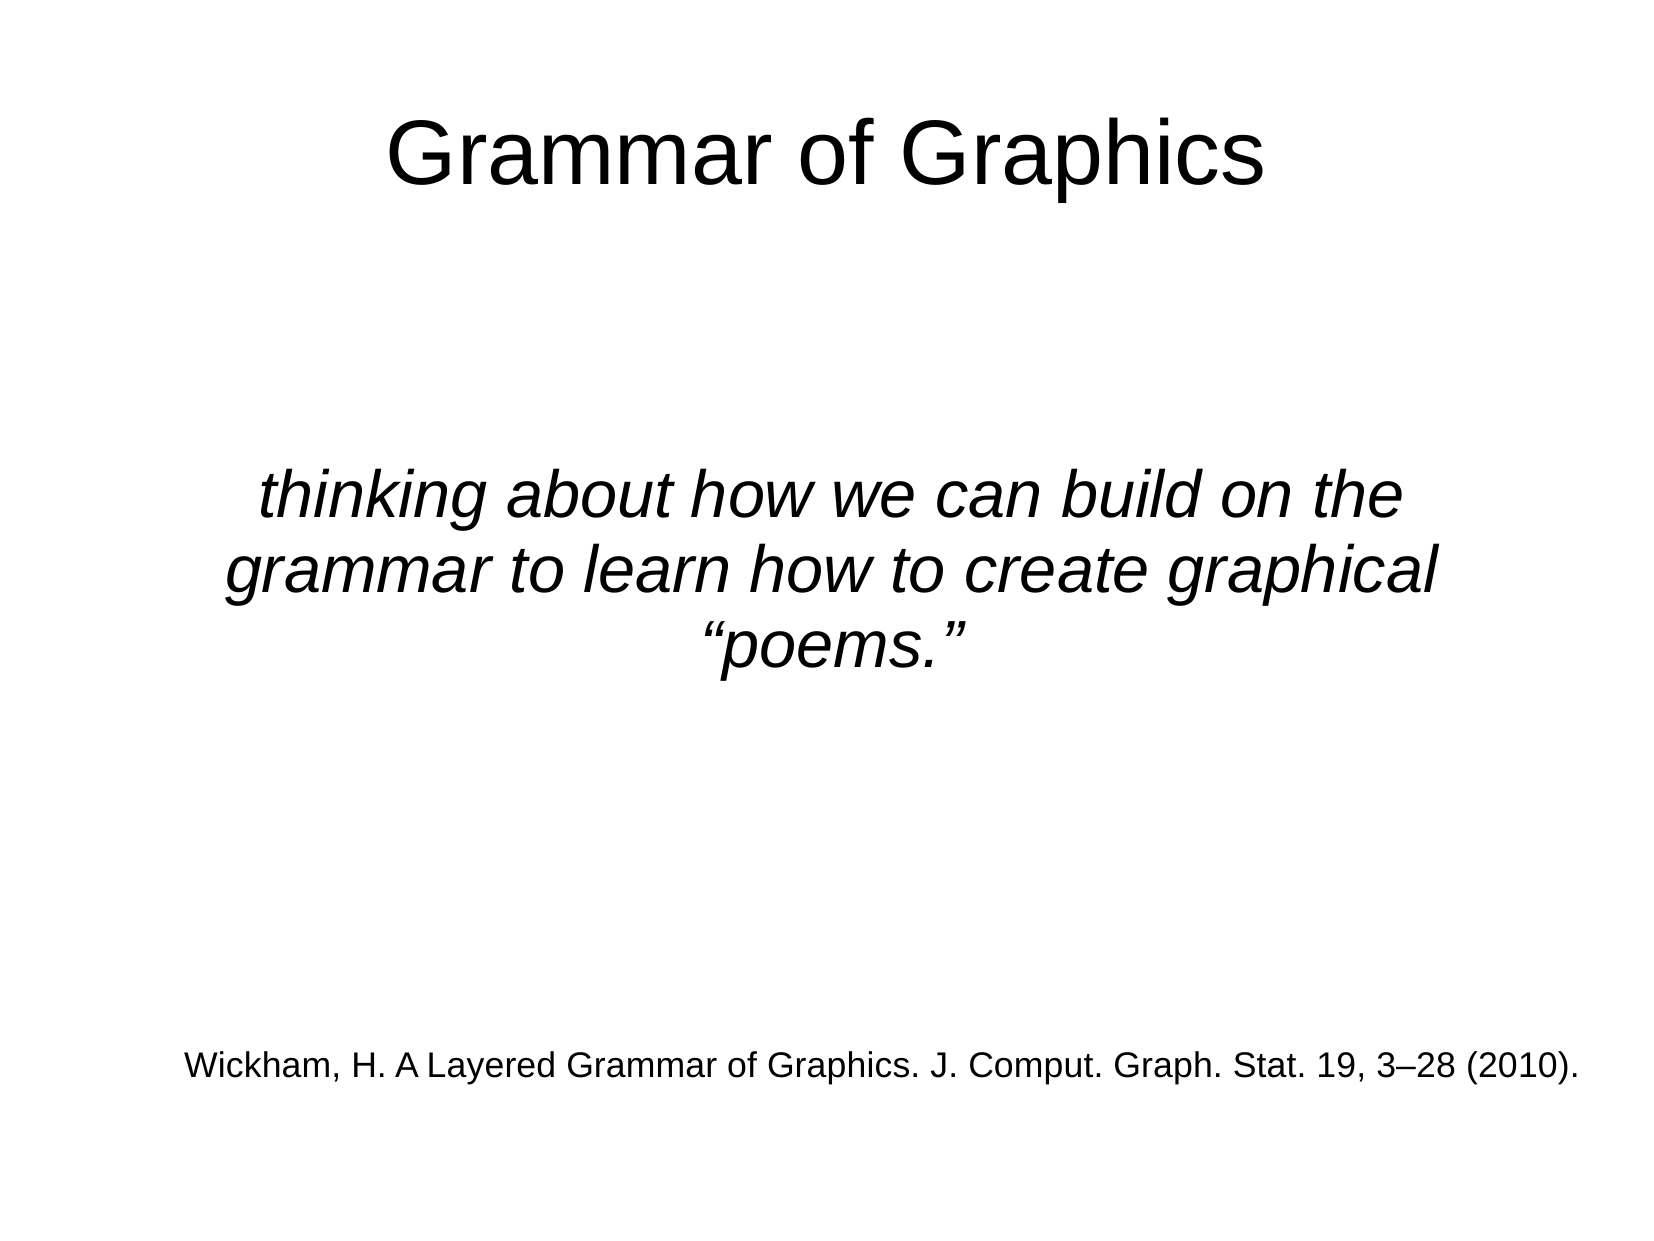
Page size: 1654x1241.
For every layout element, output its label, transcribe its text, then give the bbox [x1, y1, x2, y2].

text_box thinking about how we can build on the grammar to learn how to create graphical “poems.” [149, 450, 1516, 838]
list Wickham, H. A Layered Grammar of Graphics. J. Comput. Graph. Stat. 19, 3–28 (2010). [184, 1045, 1606, 1126]
title Grammar of Graphics [82, 49, 1571, 257]
